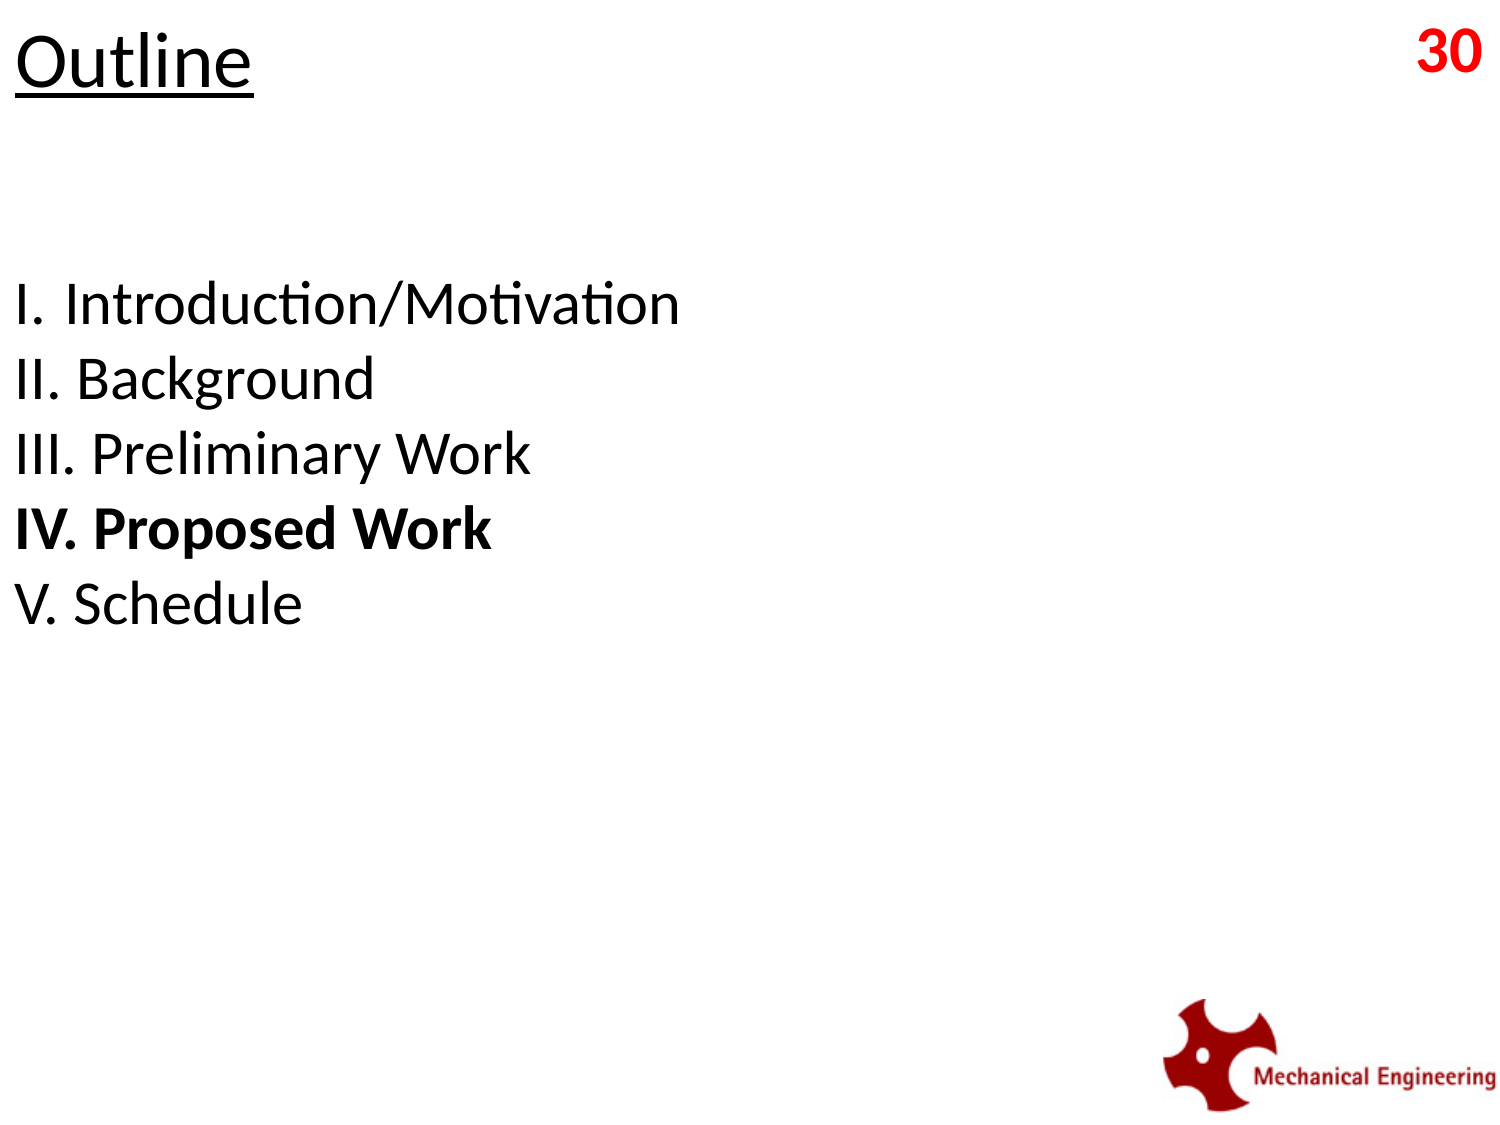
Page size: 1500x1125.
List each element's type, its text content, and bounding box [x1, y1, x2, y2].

picture [1162, 999, 1497, 1113]
title Outline [0, 0, 1351, 150]
text_box Introduction/Motivation Background Preliminary Work Proposed Work Schedule [0, 179, 1486, 645]
text_box 30 [1401, 0, 1499, 93]
